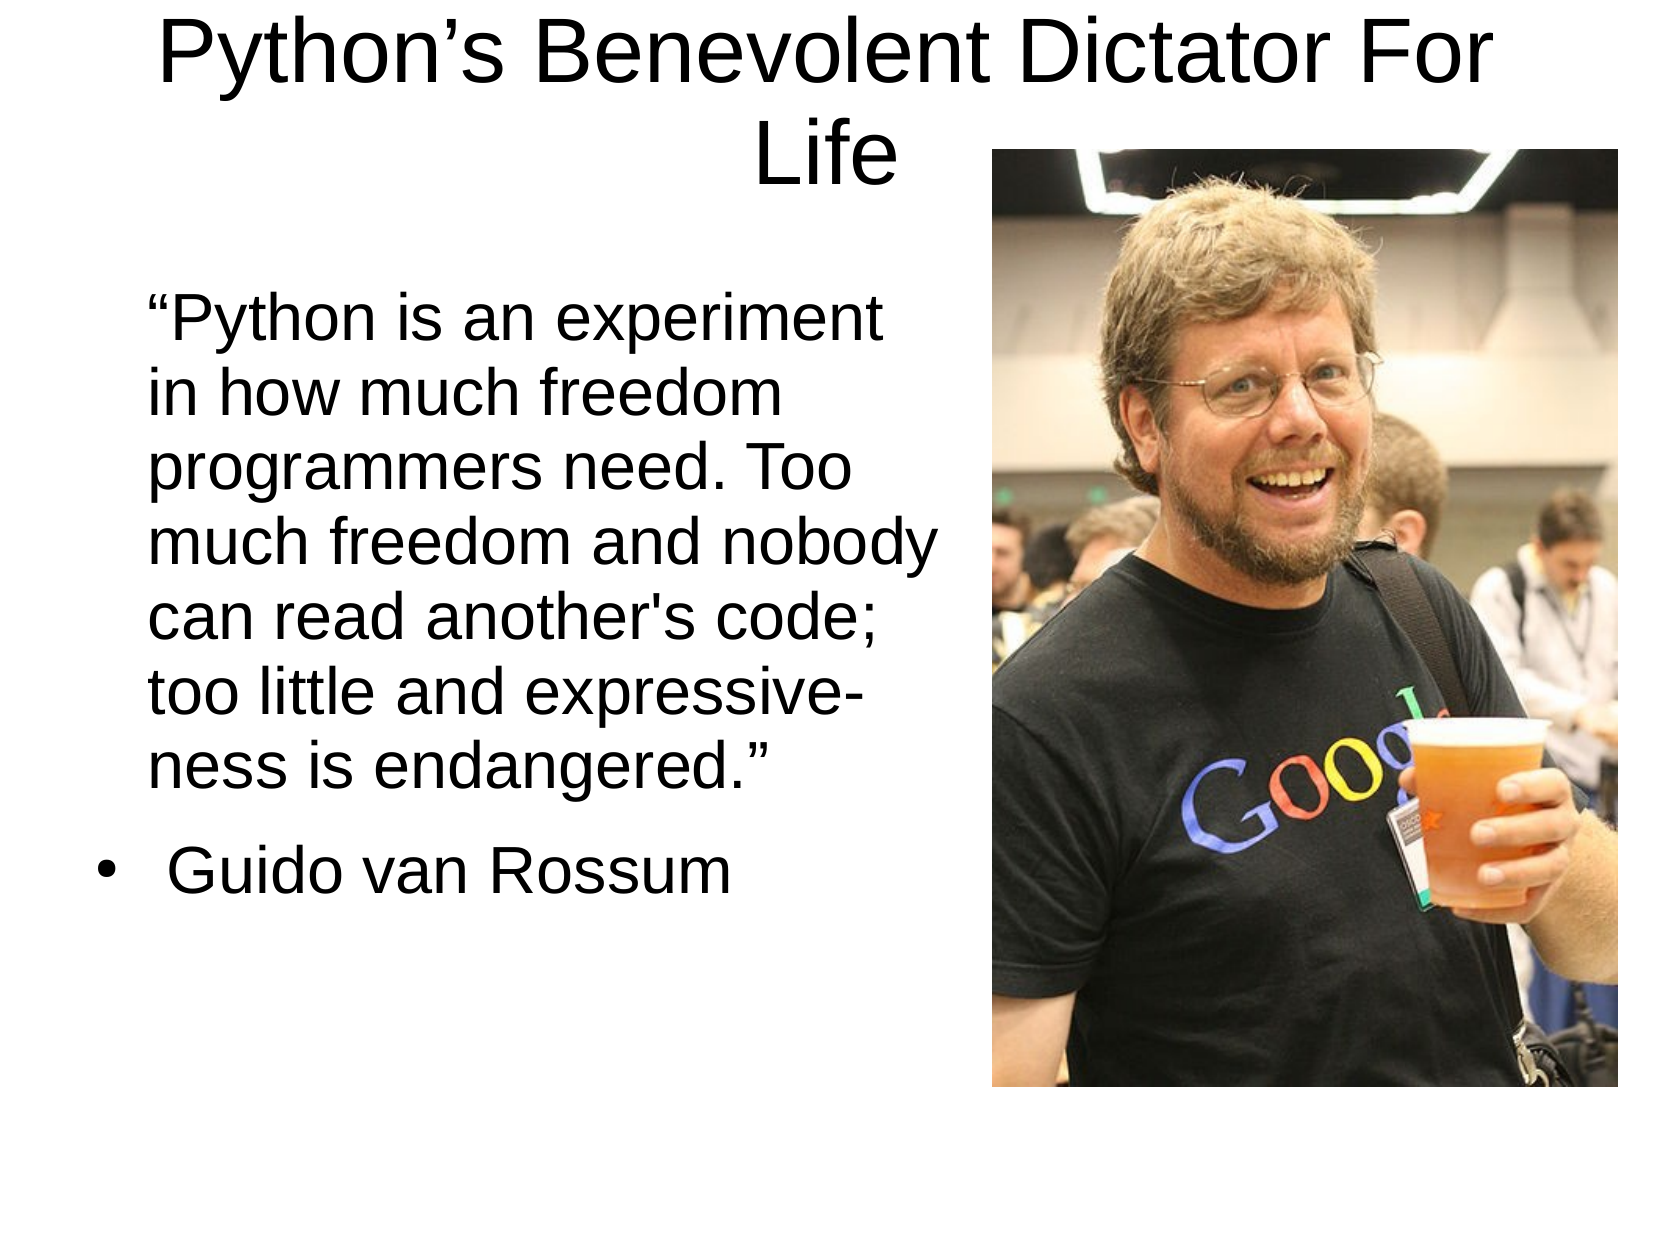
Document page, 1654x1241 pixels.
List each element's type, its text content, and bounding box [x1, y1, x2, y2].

picture [992, 149, 1618, 1087]
title Python’s Benevolent Dictator For Life [82, 0, 1571, 308]
list “Python is an experiment in how much freedom programmers need. Too much freedom and nobody can read another's code; too little and expressive-ness is endangered.” Guido van Rossum [77, 279, 945, 1099]
